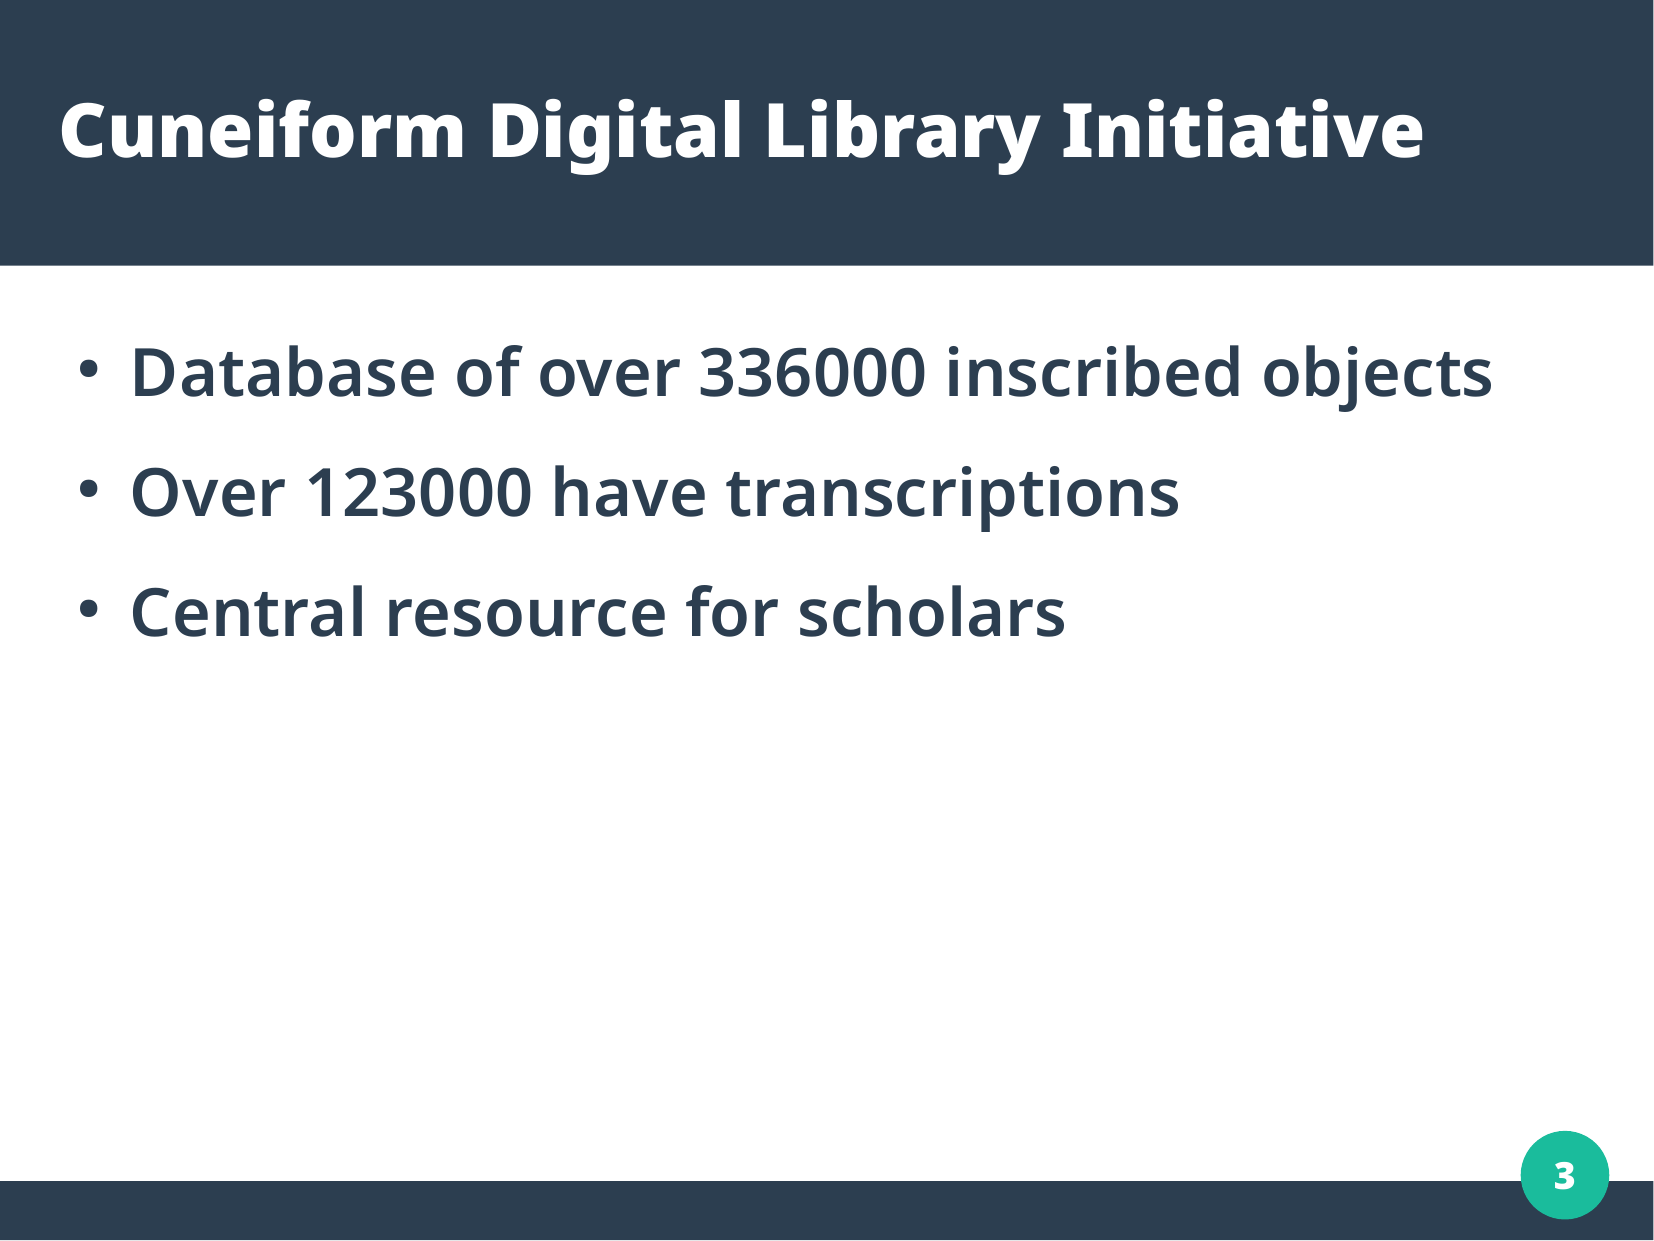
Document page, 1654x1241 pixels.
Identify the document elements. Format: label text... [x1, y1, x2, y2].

list Database of over 336000 inscribed objects Over 123000 have transcriptions Central resource for scholars [59, 324, 1595, 1152]
title Cuneiform Digital Library Initiative [59, 49, 1595, 207]
